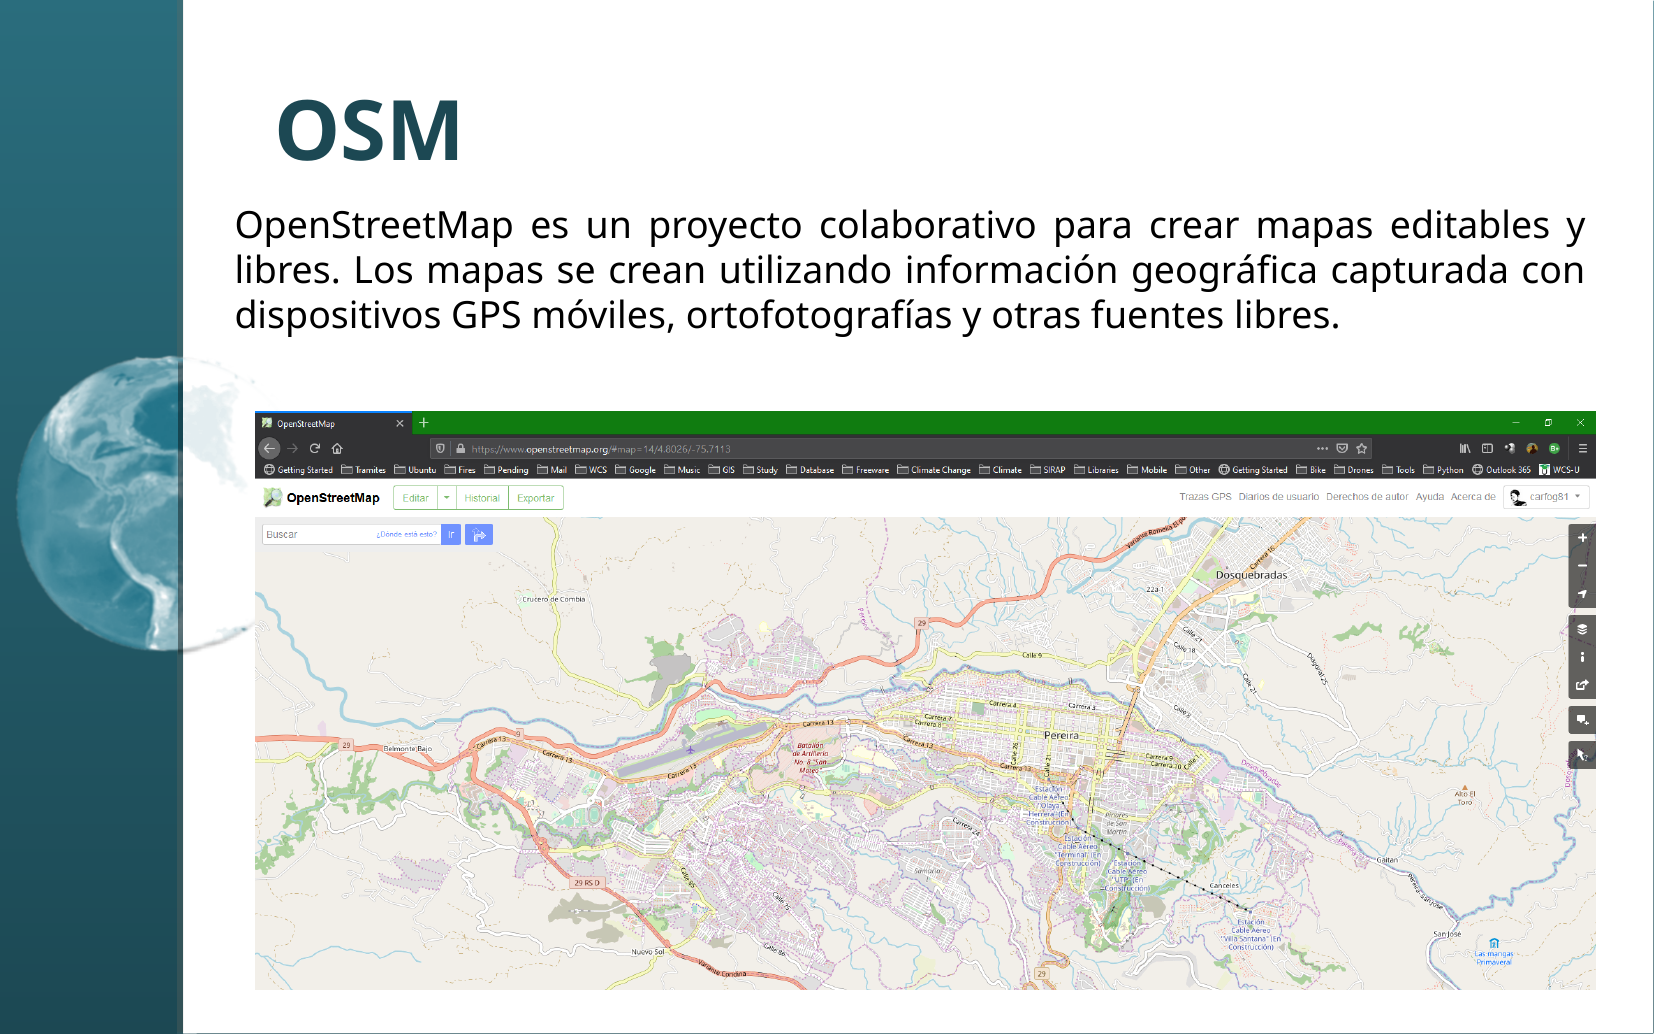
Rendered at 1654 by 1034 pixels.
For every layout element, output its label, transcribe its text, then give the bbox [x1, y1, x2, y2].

picture [2, 345, 1596, 991]
list OpenStreetMap es un proyecto colaborativo para crear mapas editables y libres. Los mapas se crean utilizando información geográfica capturada con dispositivos GPS móviles, ortofotografías y otras fuentes libres. [219, 193, 1602, 356]
title OSM [259, 41, 1616, 214]
